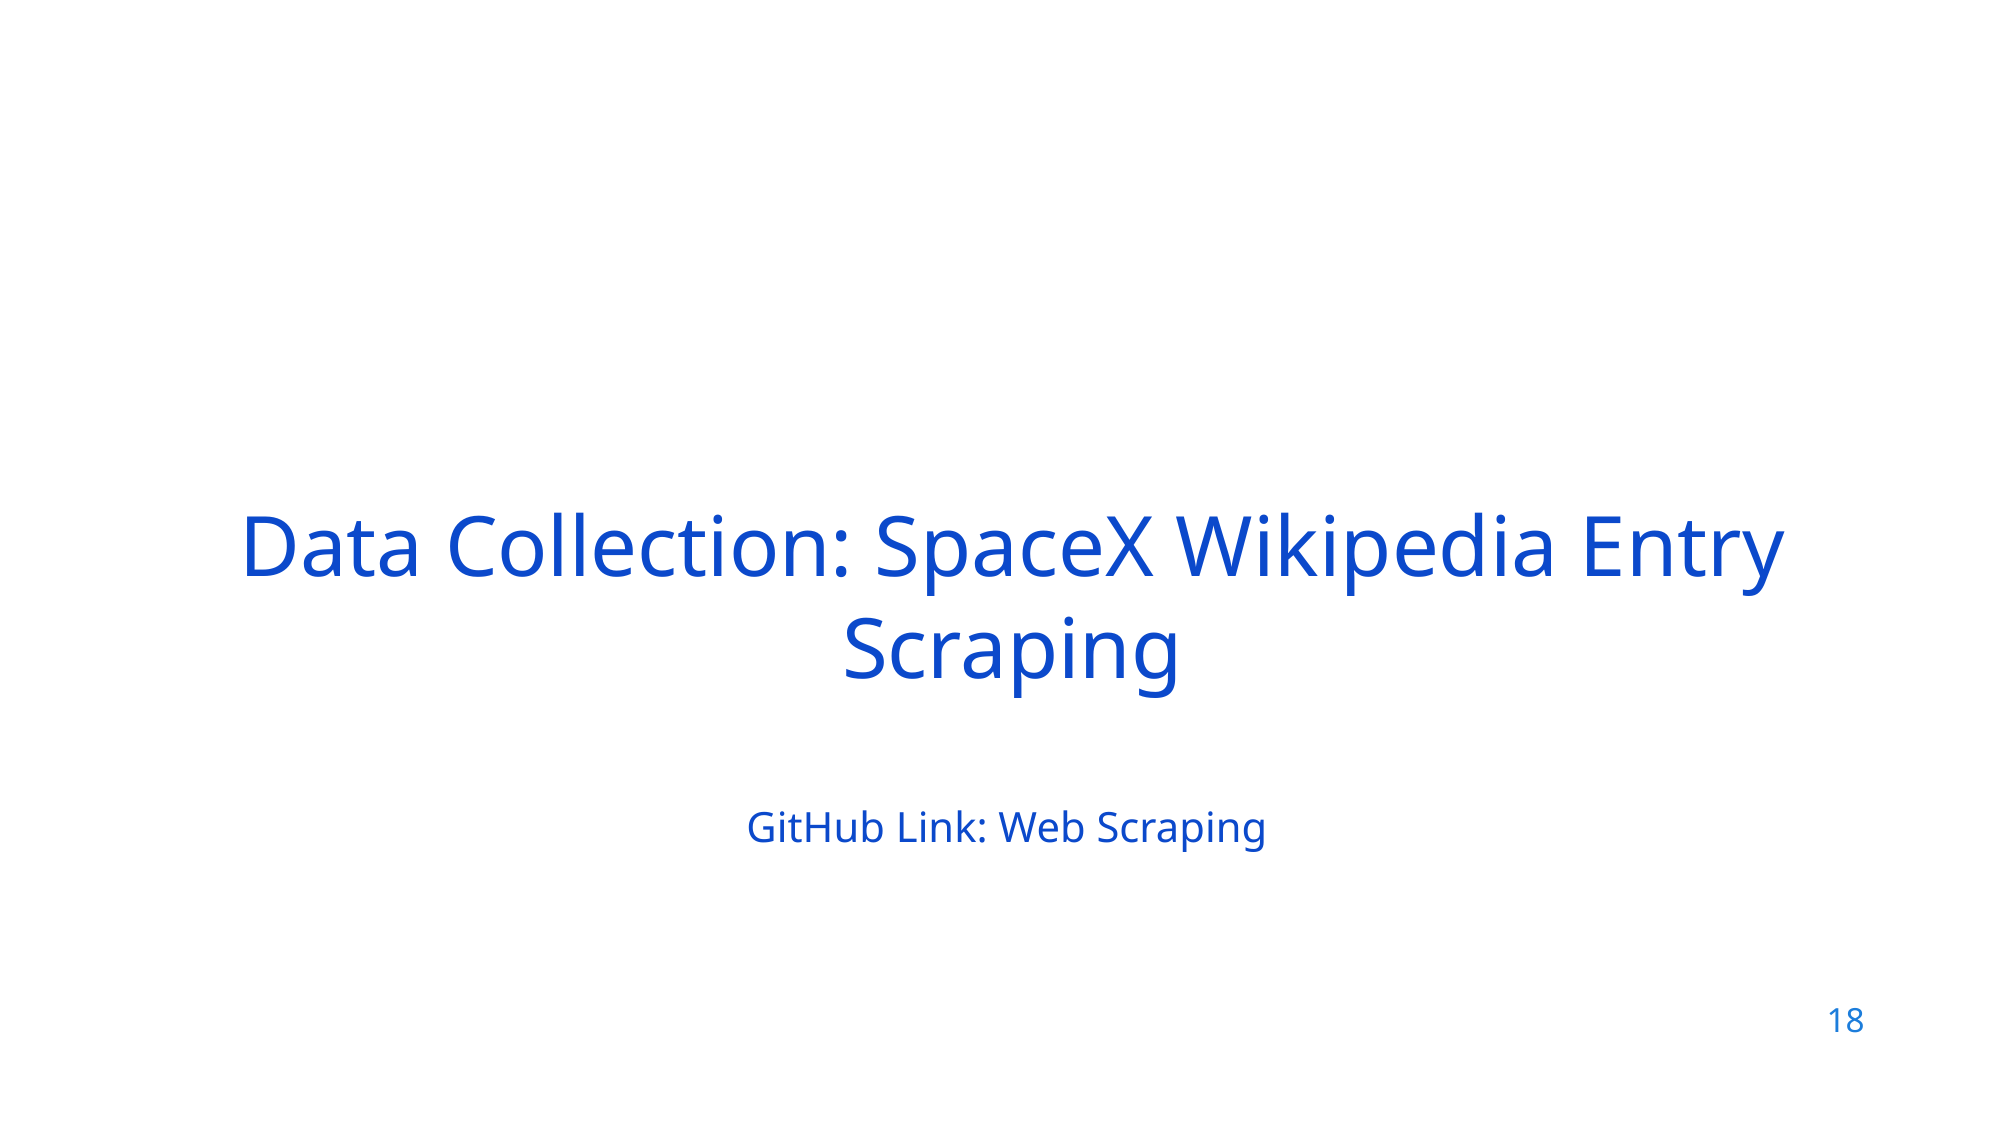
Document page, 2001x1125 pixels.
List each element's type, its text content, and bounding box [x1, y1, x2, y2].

text_box Data Collection: SpaceX Wikipedia Entry Scraping GitHub Link: Web Scraping [75, 487, 1951, 808]
